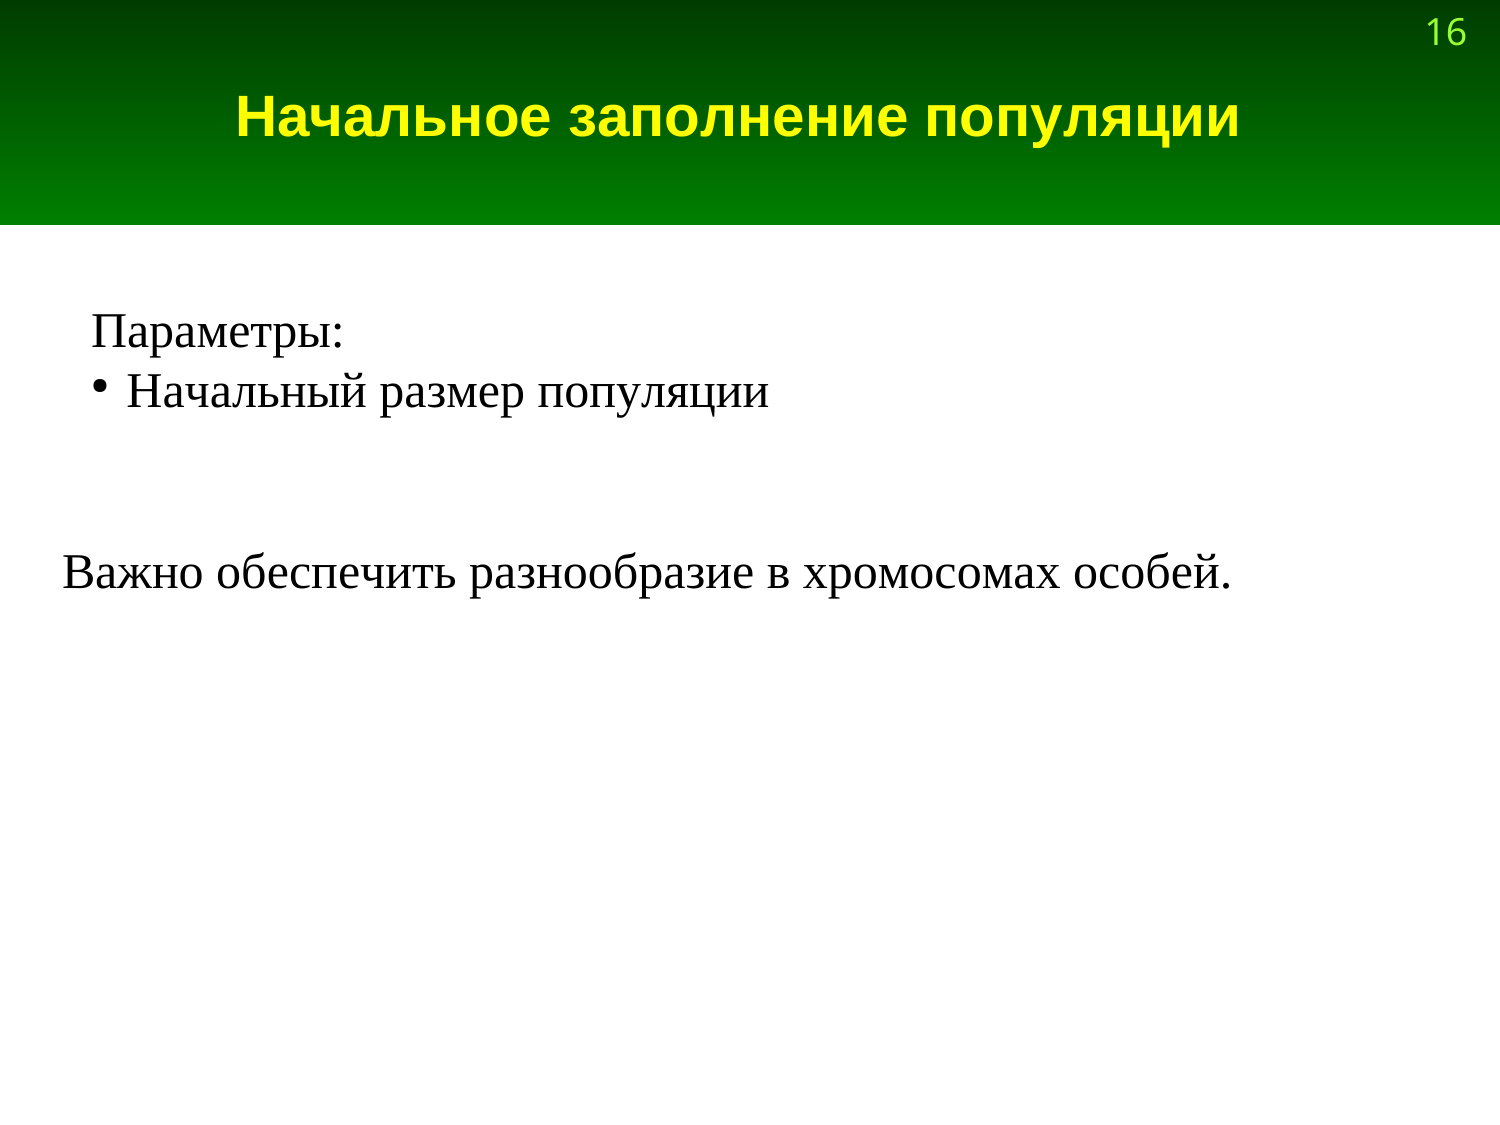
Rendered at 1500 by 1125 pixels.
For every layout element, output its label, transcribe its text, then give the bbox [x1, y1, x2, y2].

title Начальное заполнение популяции [88, 18, 1389, 207]
text_box Параметры: Начальный размер популяции [76, 290, 780, 426]
text_box Важно обеспечить разнообразие в хромосомах особей. [47, 531, 1245, 607]
